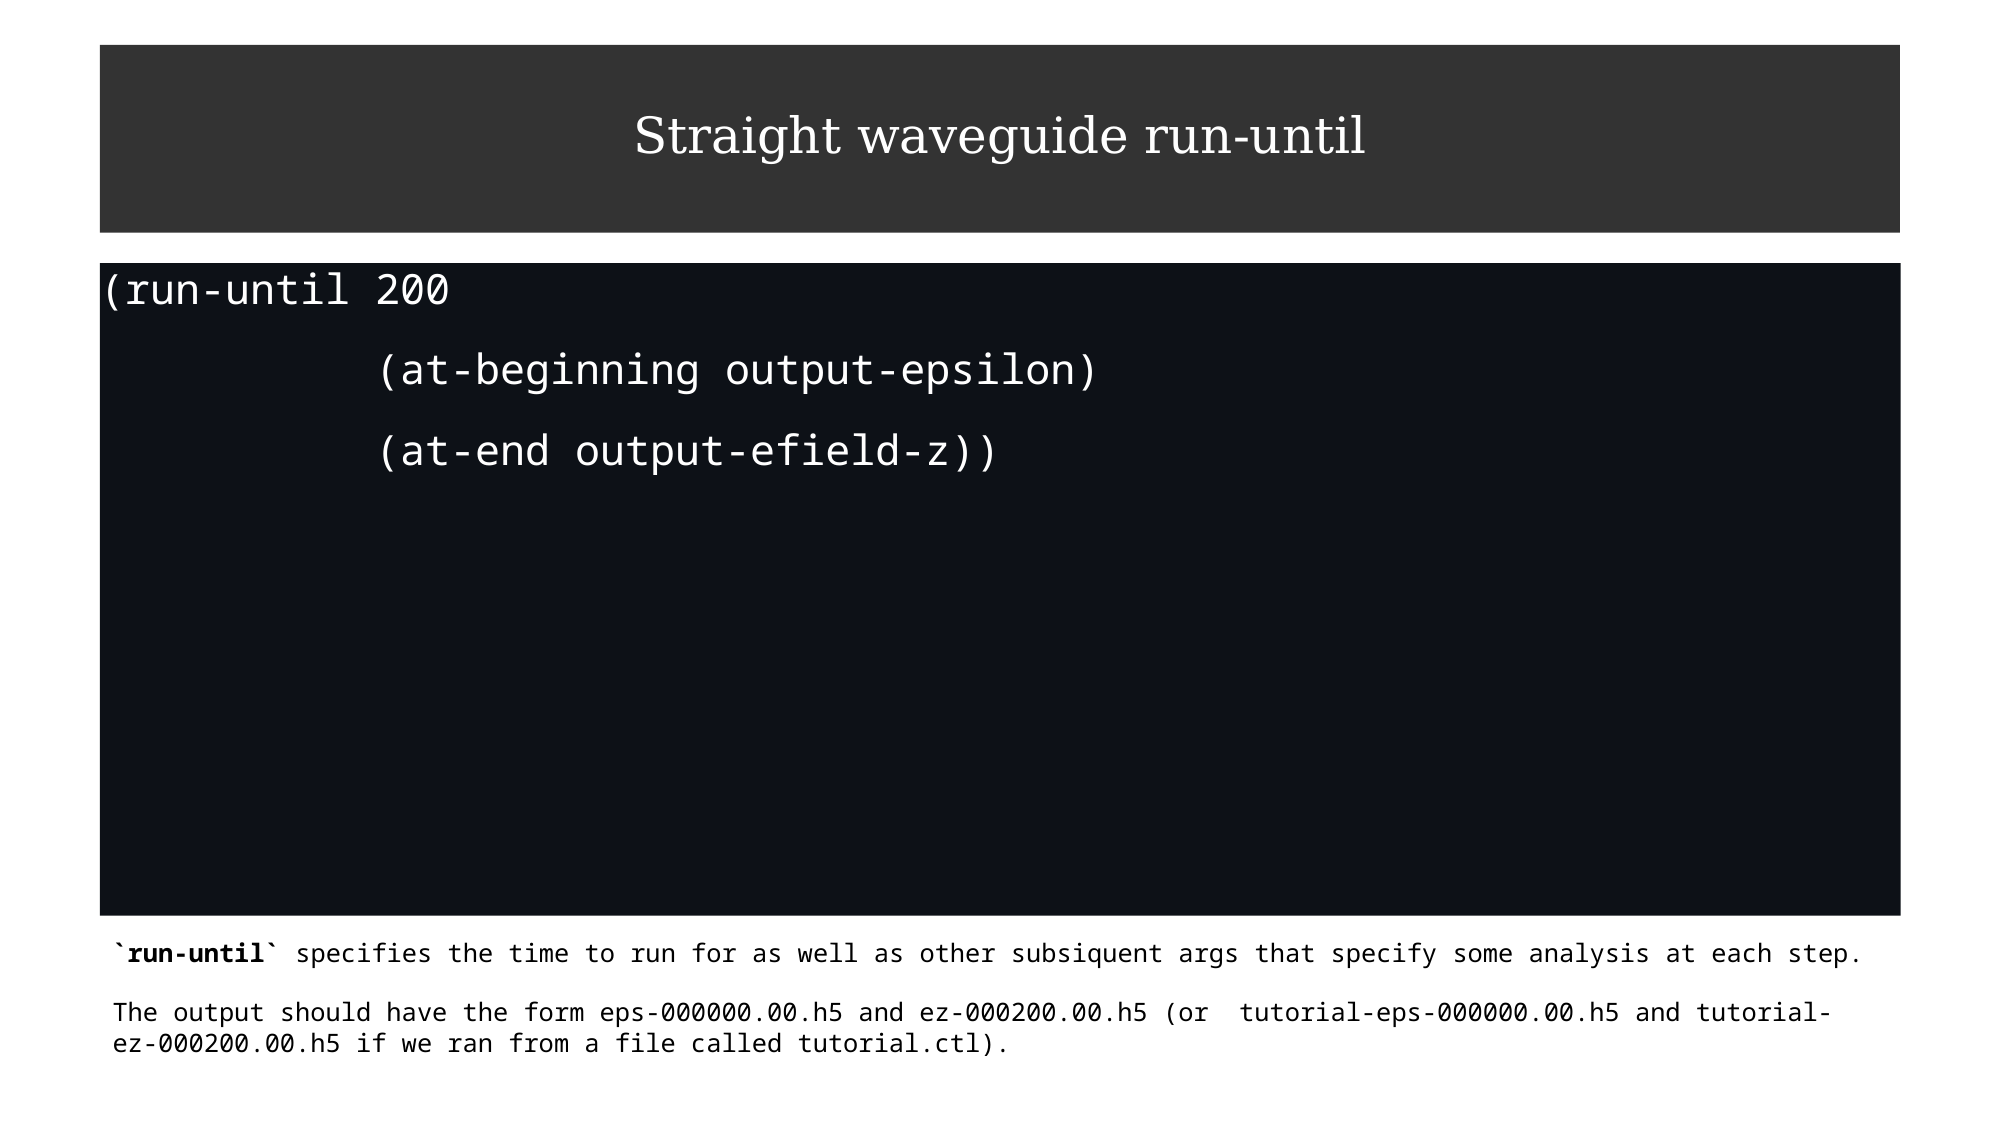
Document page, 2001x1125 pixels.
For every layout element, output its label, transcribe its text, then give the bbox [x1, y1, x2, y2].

title Straight waveguide run-until [99, 44, 1900, 233]
list (run-until 200 (at-beginning output-epsilon) (at-end output-efield-z)) [99, 263, 1901, 916]
list `run-until` specifies the time to run for as well as other subsiquent args that specify some analysis at each step. The output should have the form eps-000000.00.h5 and ez-000200.00.h5 (or tutorial-eps-000000.00.h5 and tutorial-ez-000200.00.h5 if we ran from a file called tutorial.ctl). [112, 937, 1876, 1088]
